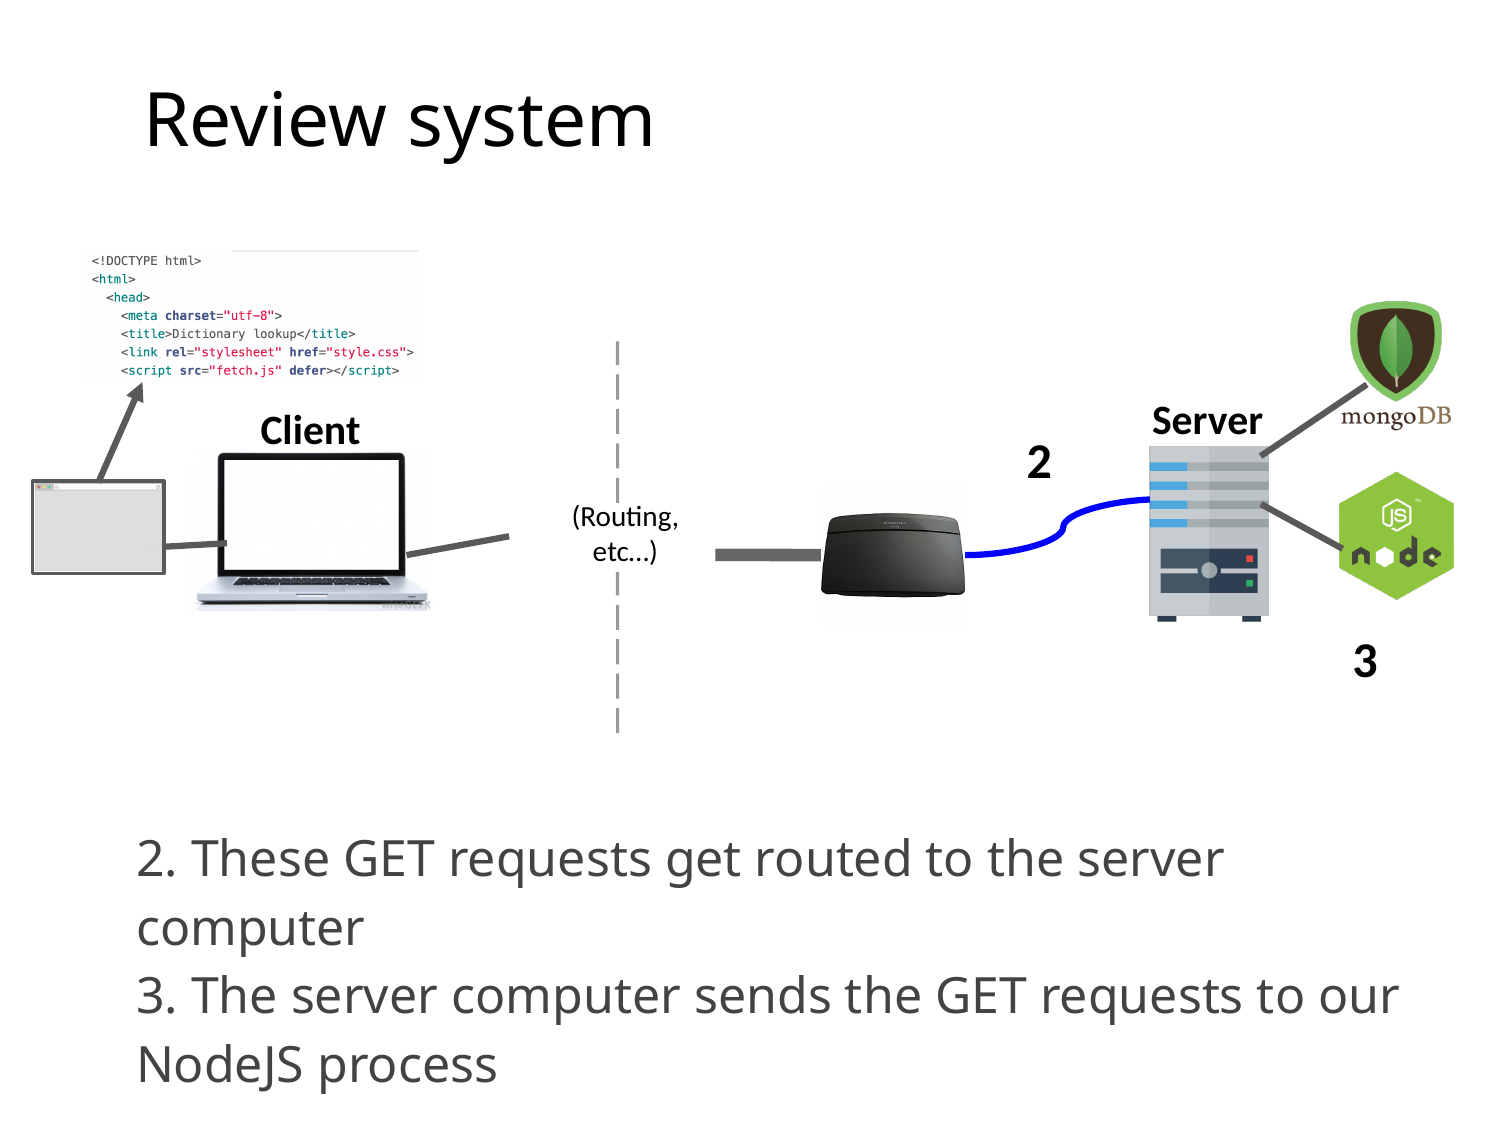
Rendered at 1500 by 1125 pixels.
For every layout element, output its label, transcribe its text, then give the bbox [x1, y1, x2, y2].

list 2. These GET requests get routed to the server computer 3. The server computer sends the GET requests to our NodeJS process [121, 802, 1442, 945]
title Review system [128, 56, 1372, 183]
text_box Server [1085, 361, 1331, 475]
picture [1330, 470, 1462, 602]
text_box Client [188, 371, 434, 484]
picture [85, 250, 419, 382]
picture [34, 482, 163, 572]
text_box (Routing, etc…) [509, 456, 727, 618]
picture [1324, 282, 1468, 450]
picture [821, 483, 965, 627]
text_box 3 [1324, 616, 1407, 699]
picture [187, 449, 433, 611]
picture [1114, 475, 1302, 630]
text_box 2 [998, 417, 1081, 500]
